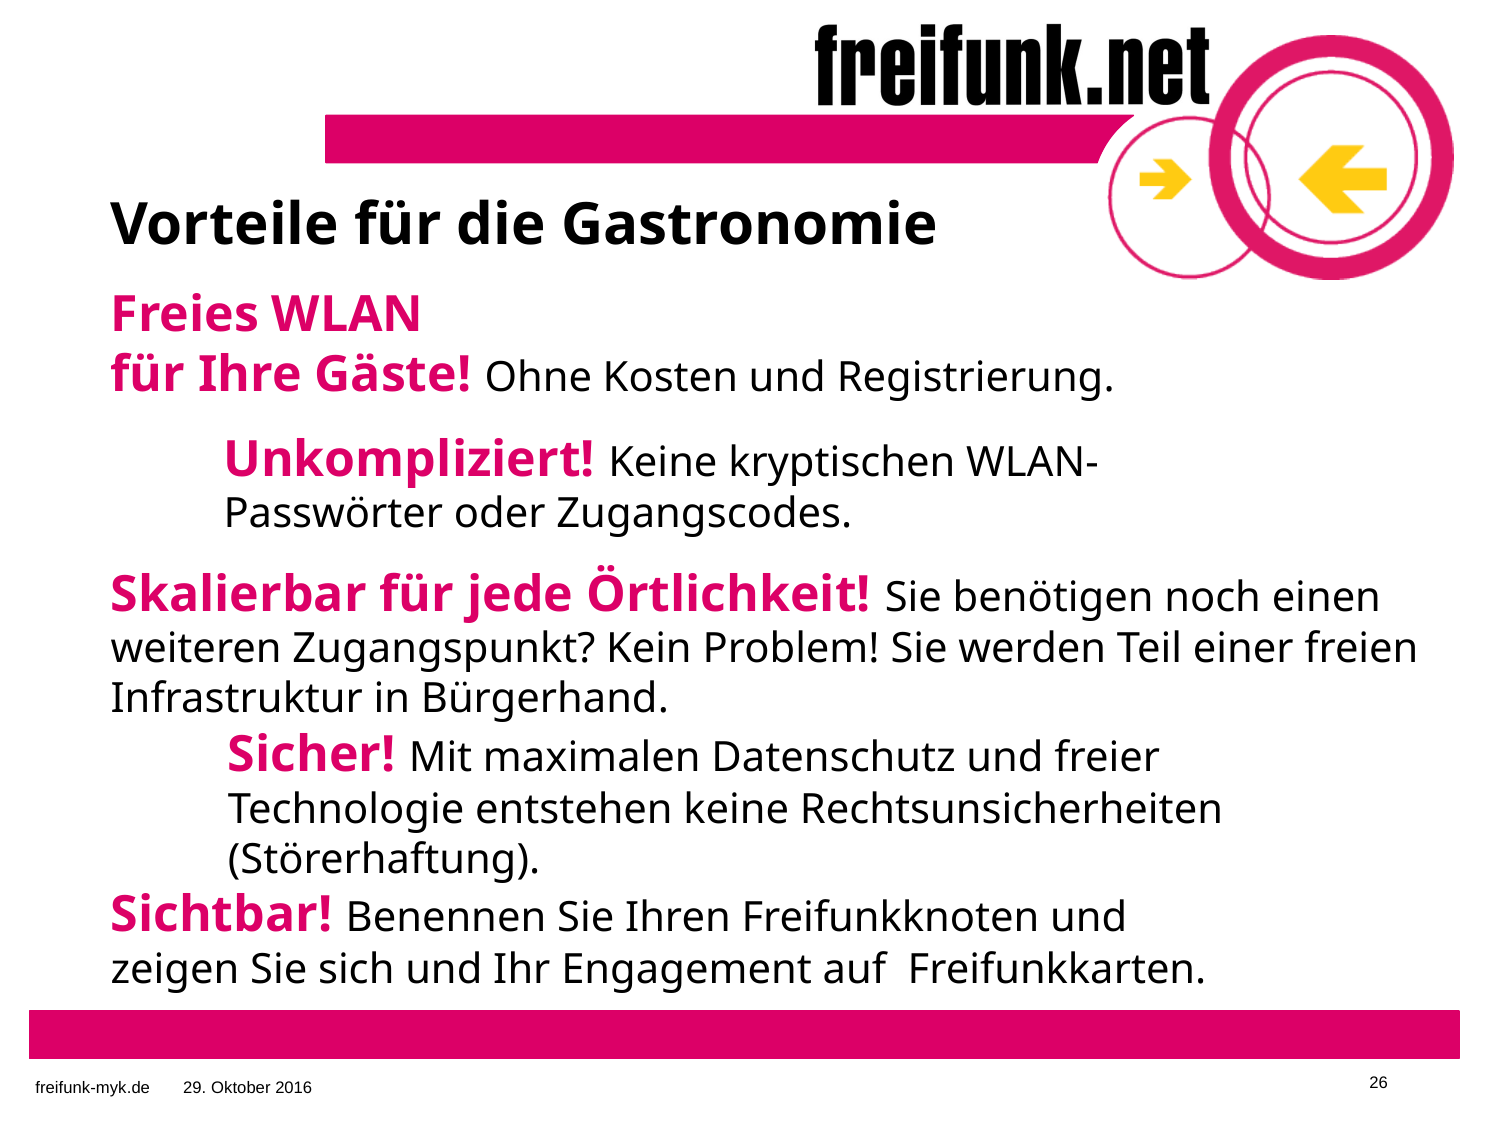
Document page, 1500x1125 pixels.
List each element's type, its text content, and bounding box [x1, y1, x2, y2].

text_box Freies WLAN für Ihre Gäste! Ohne Kosten und Registrierung. [110, 281, 1199, 402]
title Vorteile für die Gastronomie [110, 160, 1093, 281]
text_box Sichtbar! Benennen Sie Ihren Freifunkknoten und zeigen Sie sich und Ihr Engagement auf Freifunkkarten. [110, 881, 1247, 992]
text_box Skalierbar für jede Örtlichkeit! Sie benötigen noch einen weiteren Zugangspunkt? Kein Problem! Sie werden Teil einer freien Infrastruktur in Bürgerhand. [110, 561, 1446, 722]
text_box Sicher! Mit maximalen Datenschutz und freier Technologie entstehen keine Rechtsunsicherheiten (Störerhaftung). [227, 721, 1368, 882]
text_box Unkompliziert! Keine kryptischen WLAN-Passwörter oder Zugangscodes. [223, 426, 1294, 537]
picture [816, 24, 1454, 280]
